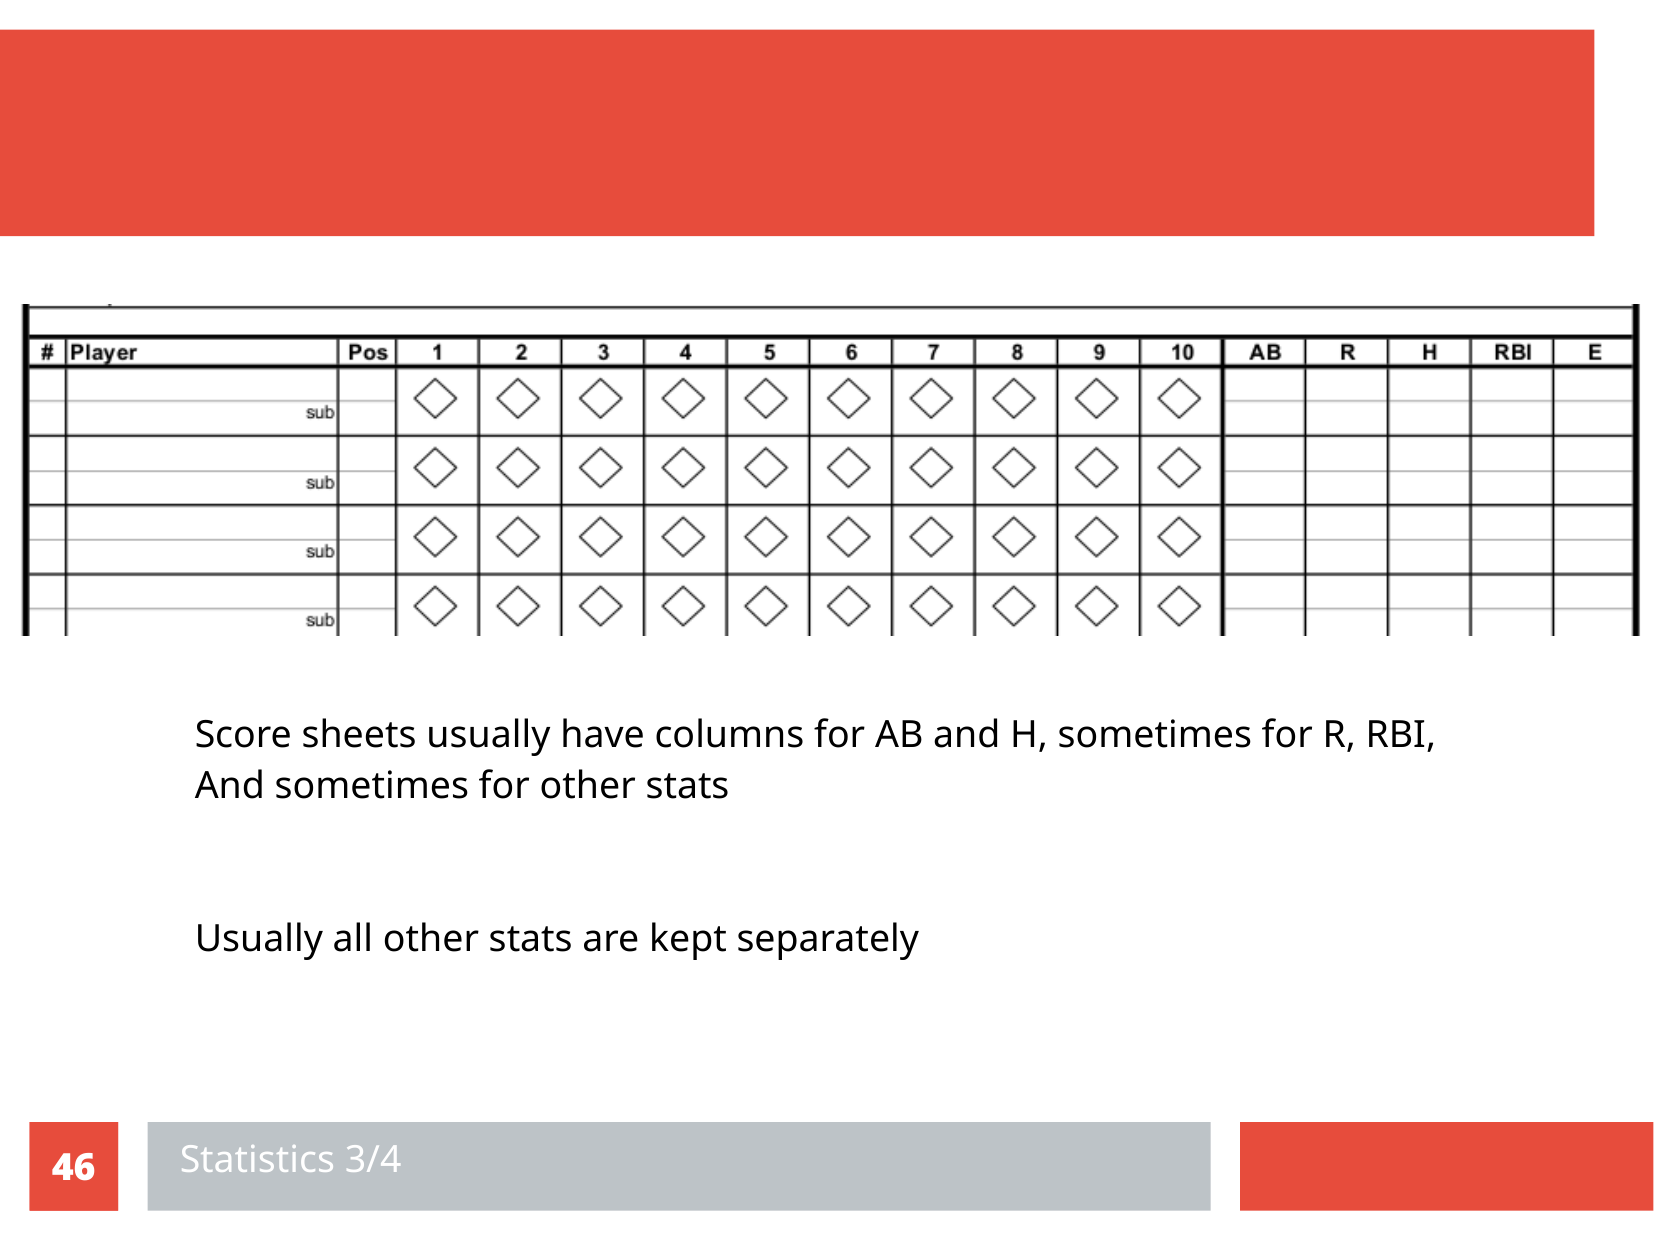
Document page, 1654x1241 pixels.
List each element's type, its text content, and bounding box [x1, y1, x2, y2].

picture [0, 304, 1654, 636]
text_box Statistics 3/4 [165, 1125, 736, 1184]
text_box Score sheets usually have columns for AB and H, sometimes for R, RBI, And sometimes for other stats Usually all other stats are kept separately [180, 700, 1636, 933]
